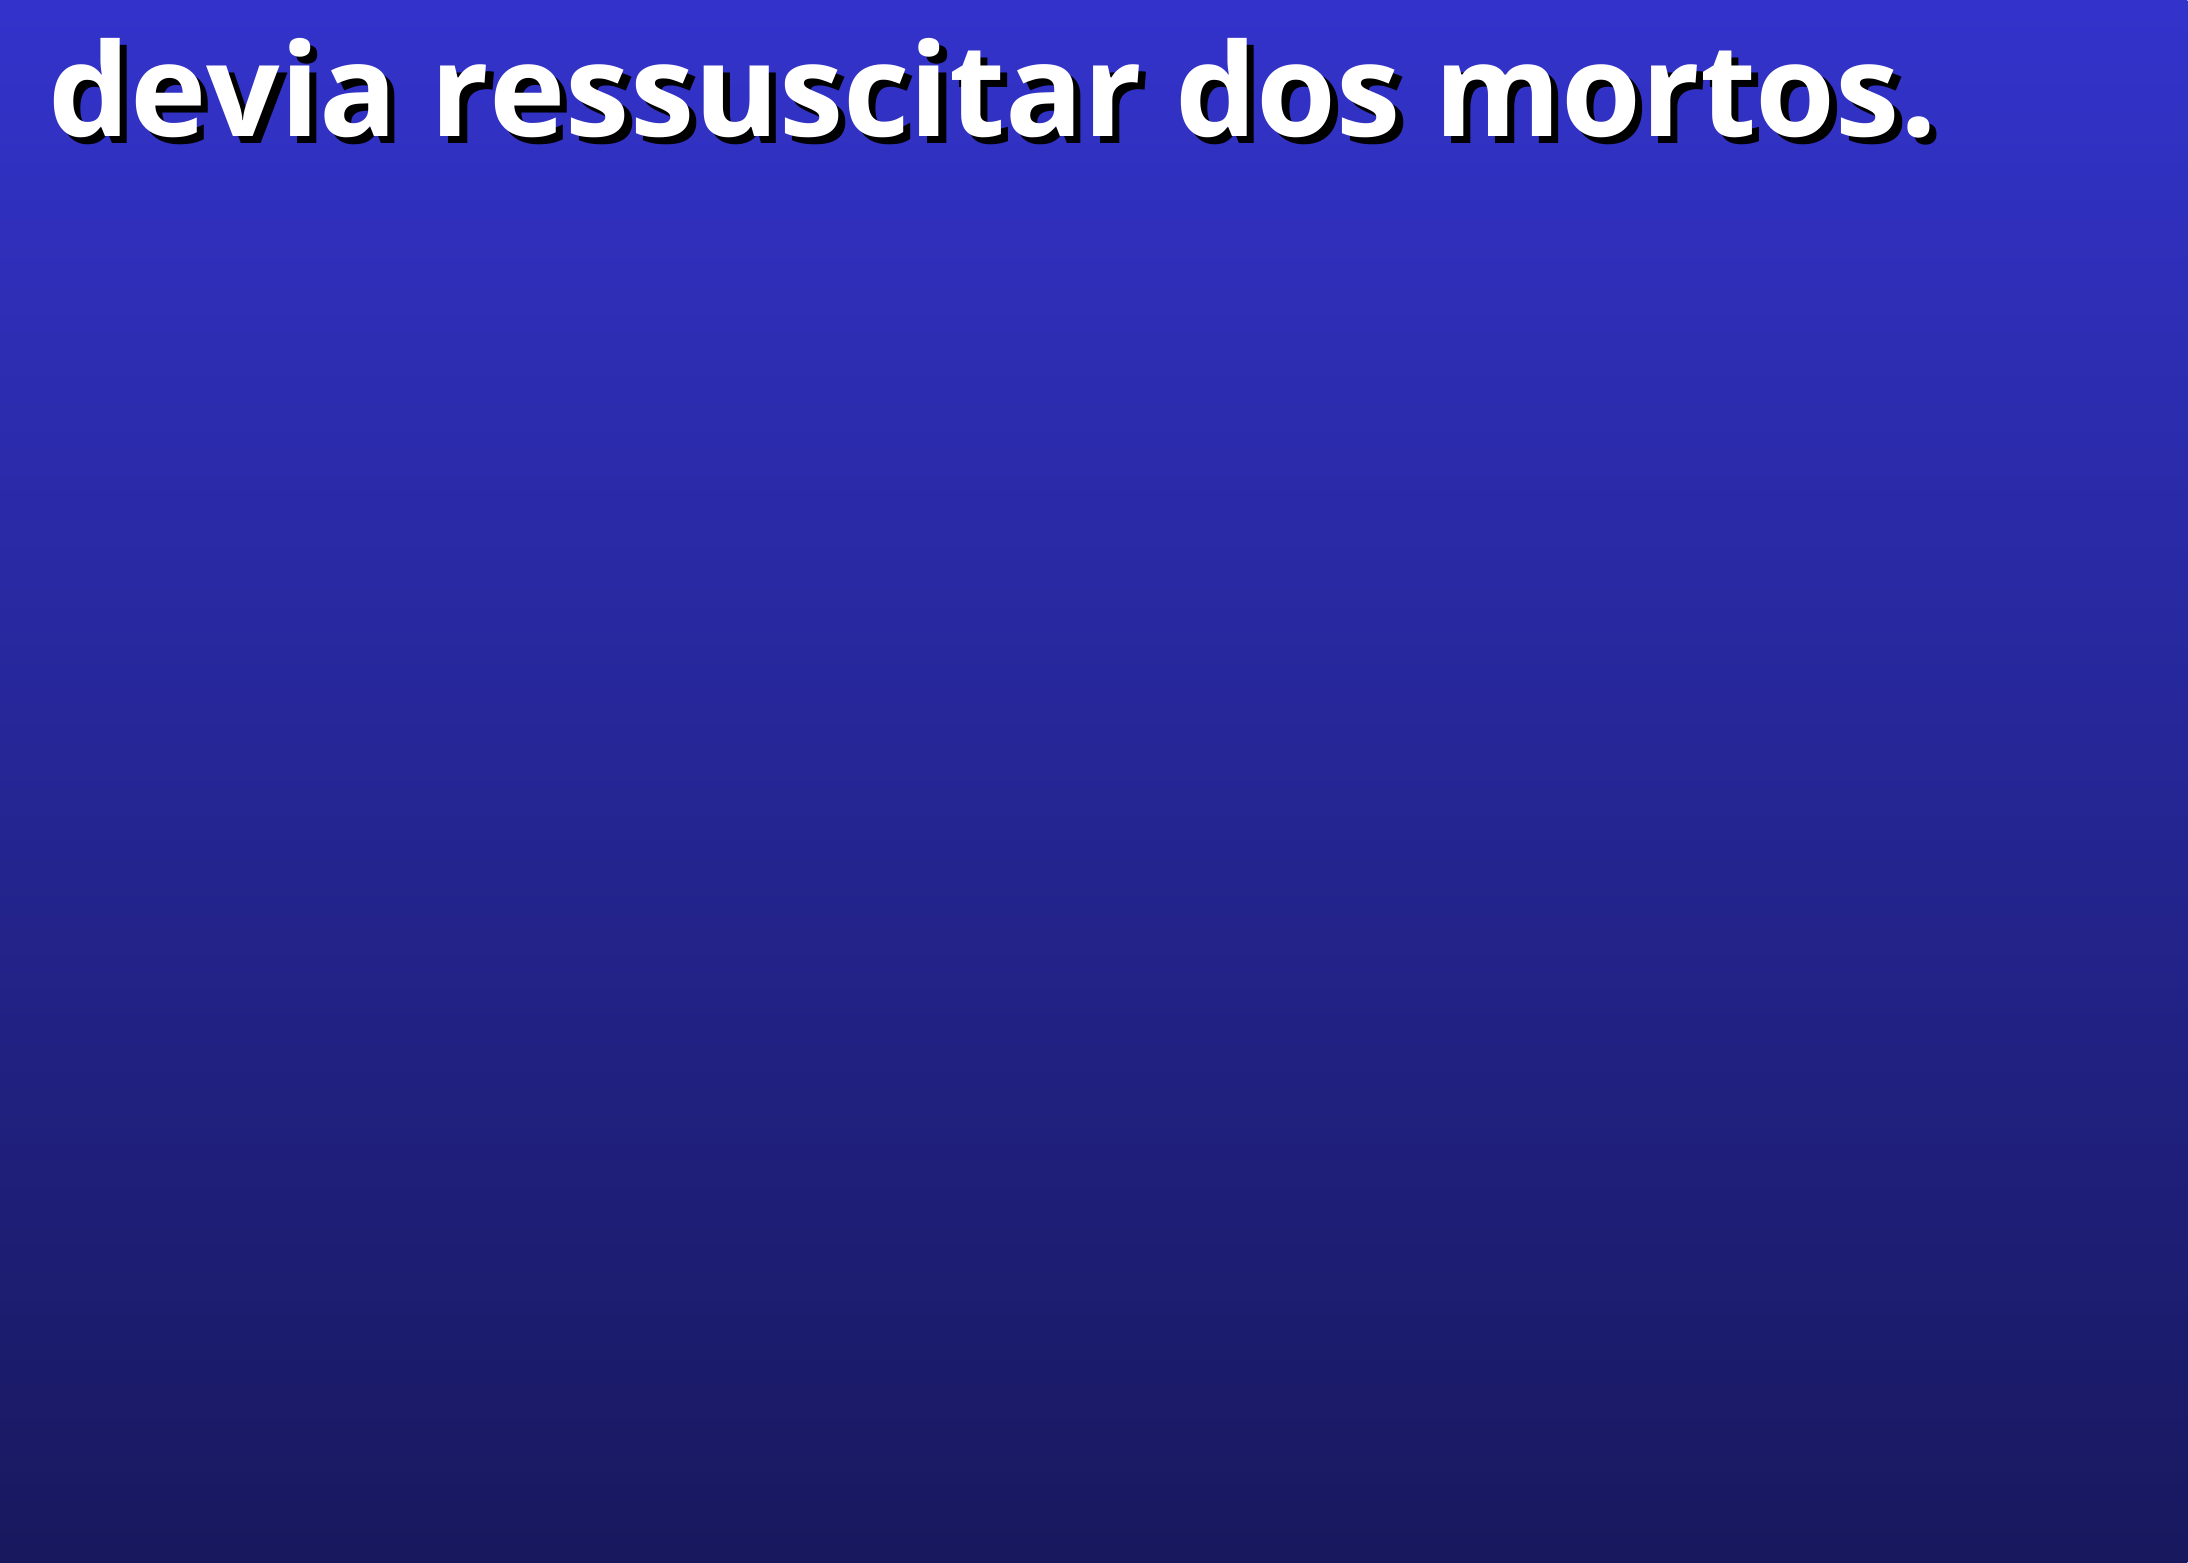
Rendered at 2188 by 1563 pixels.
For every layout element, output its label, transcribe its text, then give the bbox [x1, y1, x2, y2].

text_box devia ressuscitar dos mortos. [0, 0, 2188, 171]
